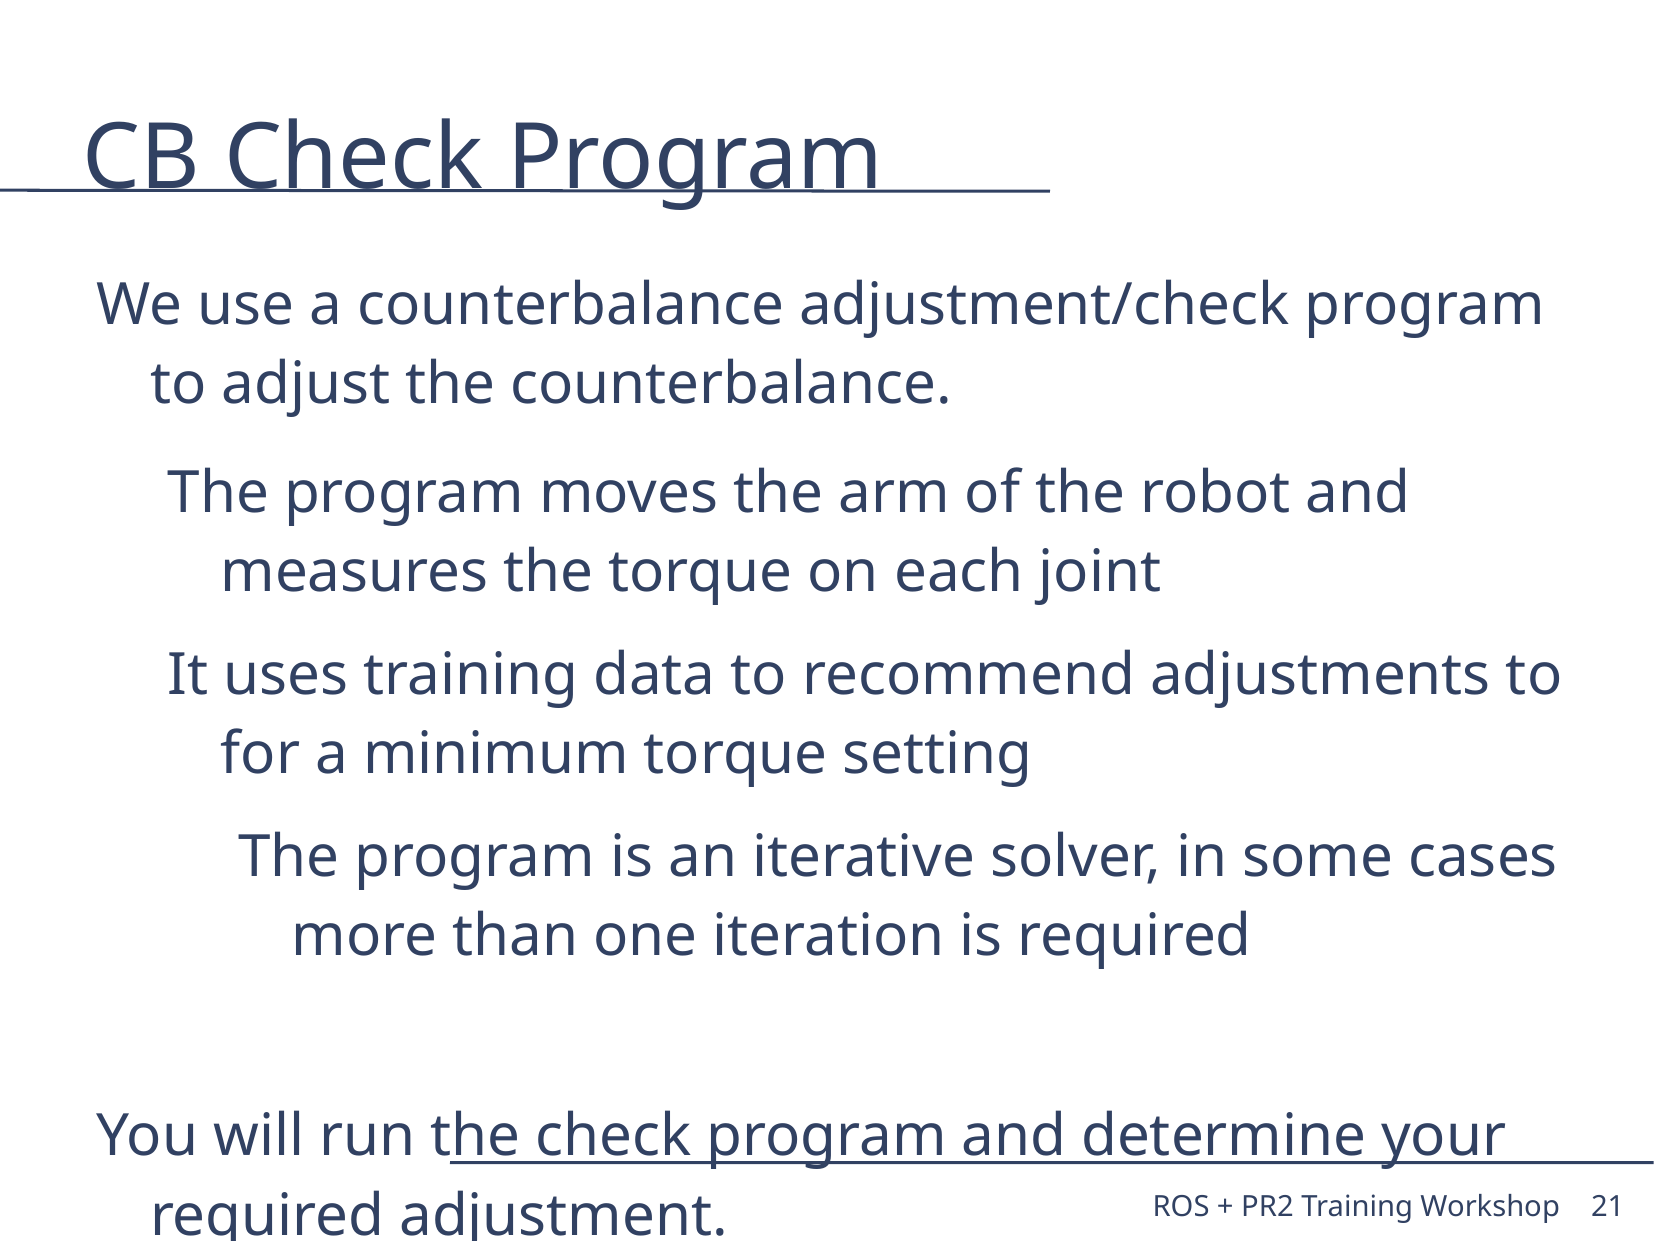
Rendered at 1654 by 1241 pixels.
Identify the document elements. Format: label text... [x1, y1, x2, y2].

title CB Check Program [82, 56, 1571, 250]
list We use a counterbalance adjustment/check program to adjust the counterbalance. The program moves the arm of the robot and measures the torque on each joint It uses training data to recommend adjustments to for a minimum torque setting The program is an iterative solver, in some cases more than one iteration is required You will run the check program and determine your required adjustment. [79, 262, 1568, 1163]
